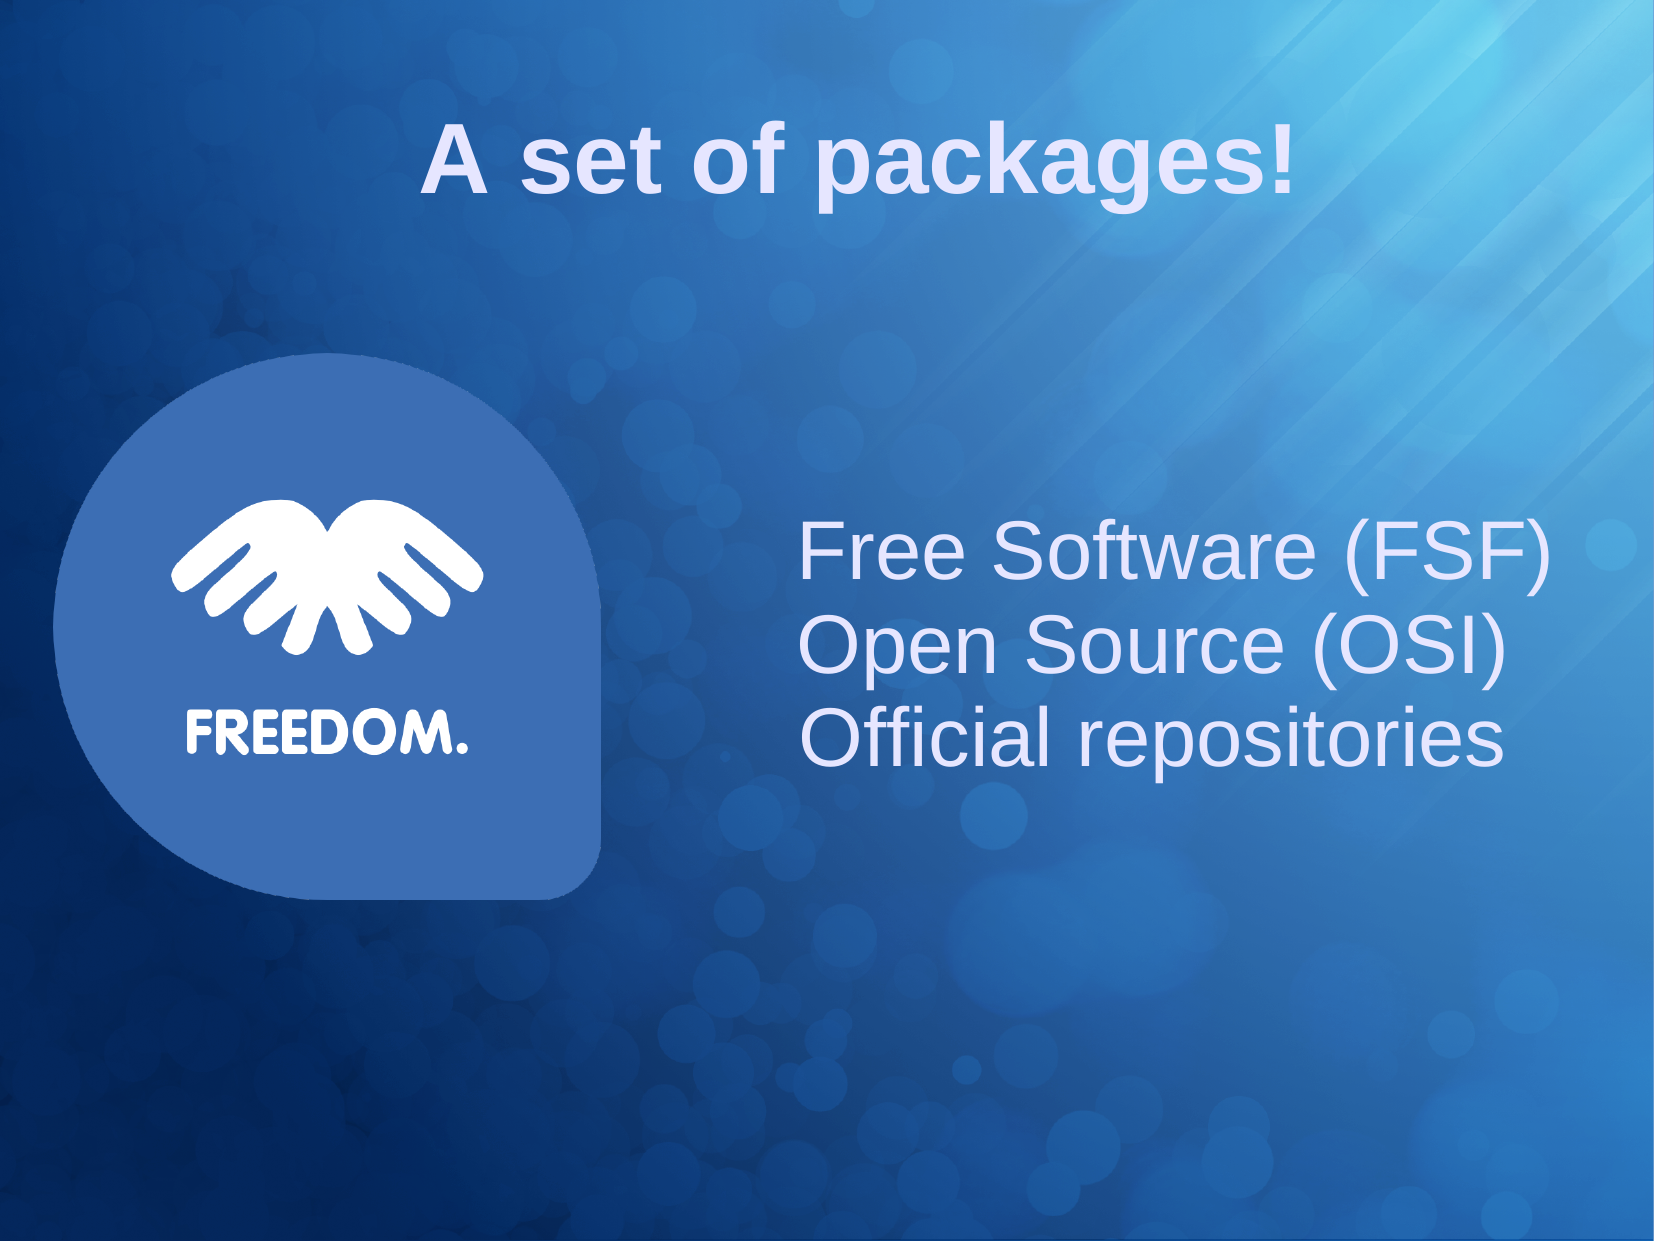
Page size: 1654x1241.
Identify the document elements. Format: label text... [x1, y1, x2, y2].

text_box A set of packages! [97, 92, 1586, 226]
picture [0, 0, 1654, 1241]
text_box Free Software (FSF) Open Source (OSI) Official repositories [476, 187, 1654, 1102]
